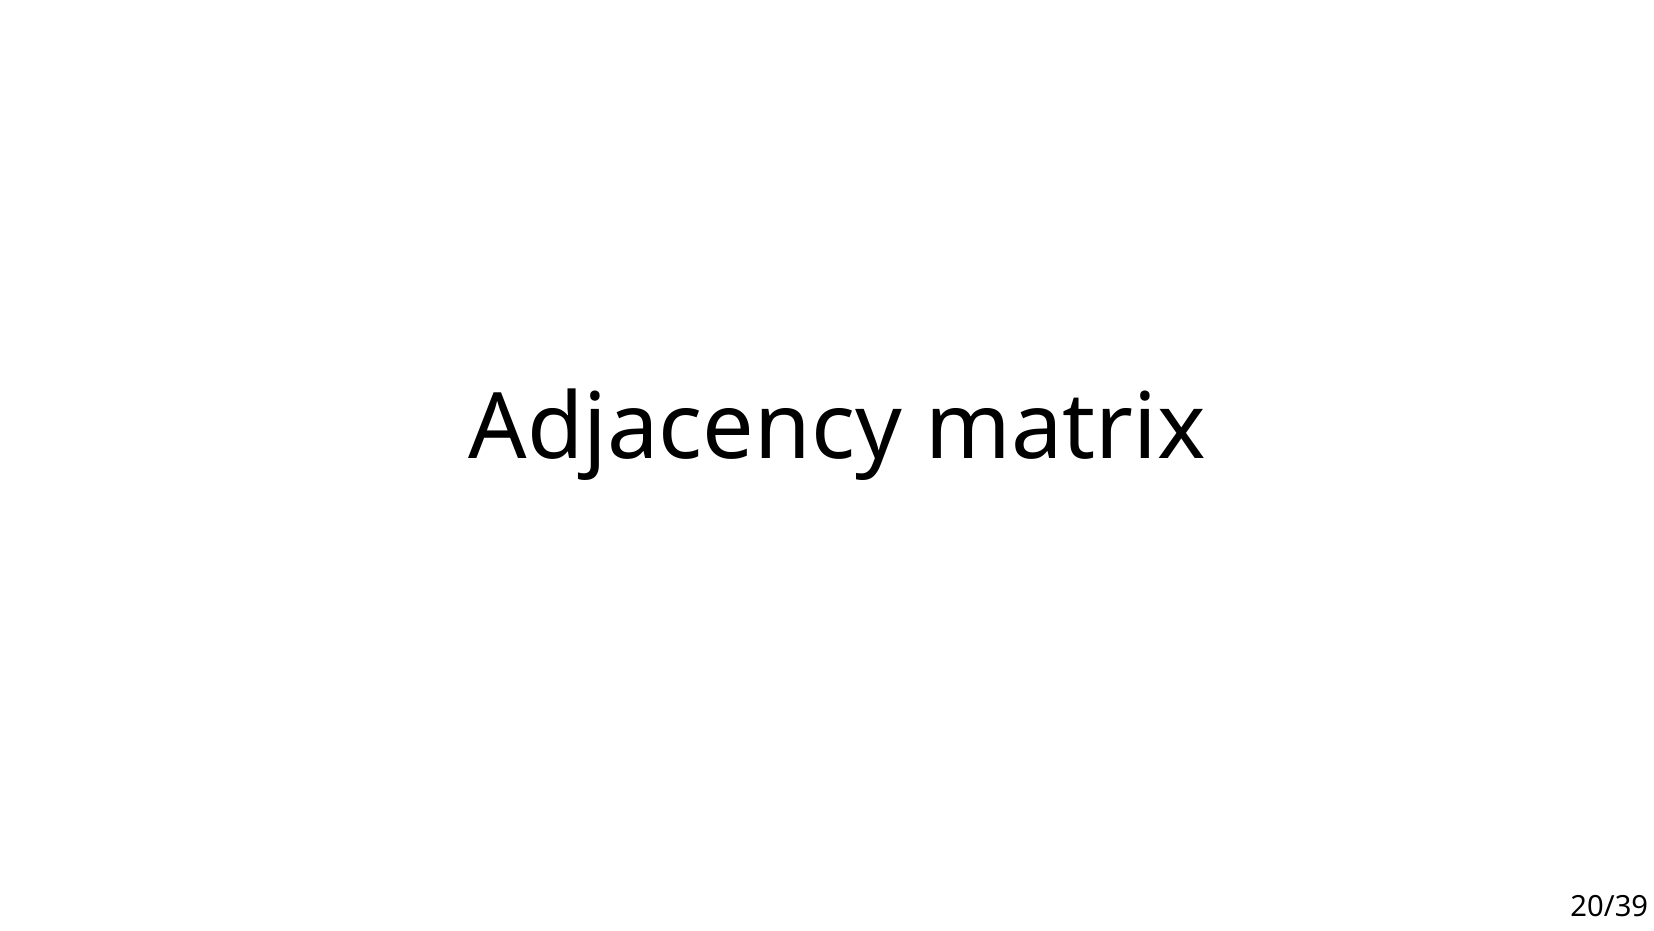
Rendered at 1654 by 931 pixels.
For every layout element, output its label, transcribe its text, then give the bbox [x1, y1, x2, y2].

title Adjacency matrix [93, 345, 1582, 501]
